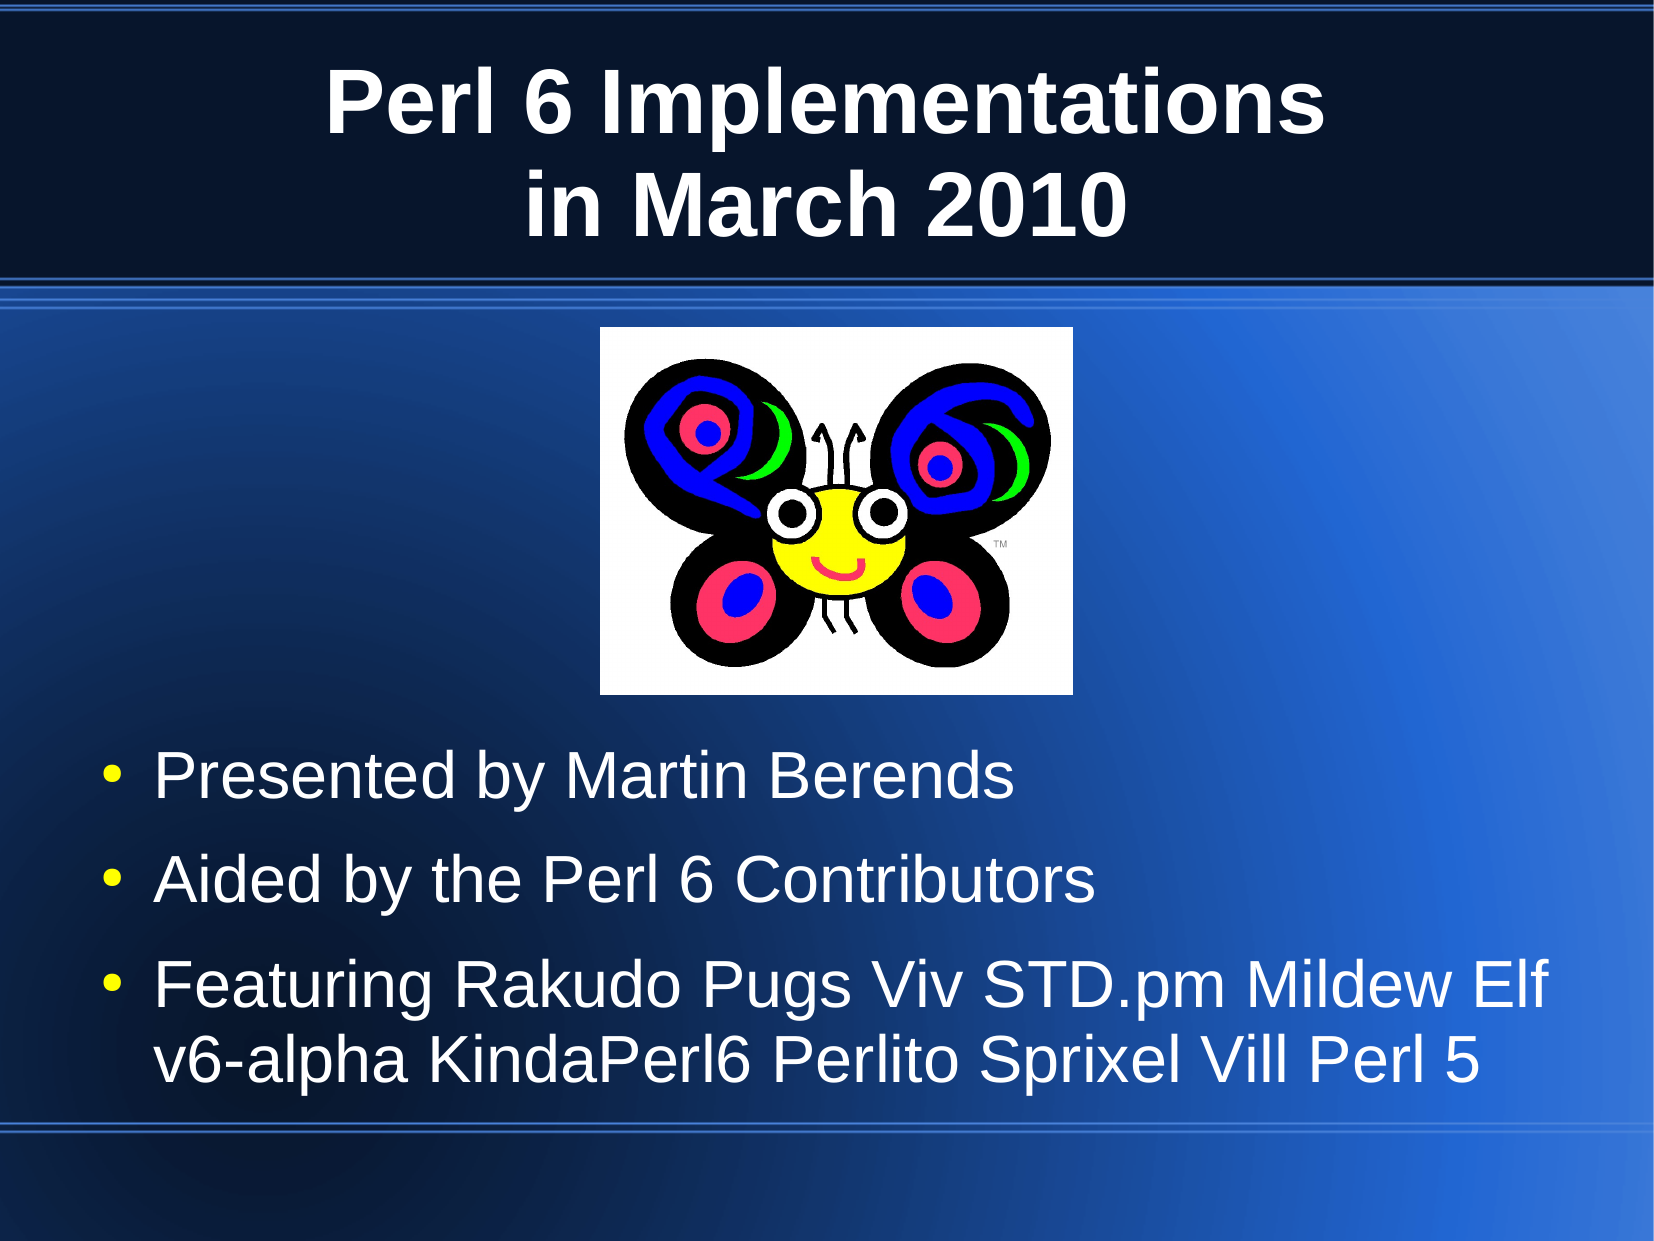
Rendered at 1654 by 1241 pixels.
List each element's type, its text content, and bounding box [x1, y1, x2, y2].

title Perl 6 Implementations in March 2010 [82, 34, 1571, 272]
picture [0, 0, 1654, 1241]
list Presented by Martin Berends Aided by the Perl 6 Contributors Featuring Rakudo Pugs Viv STD.pm Mildew Elf v6-alpha KindaPerl6 Perlito Sprixel Vill Perl 5 [82, 738, 1571, 1159]
